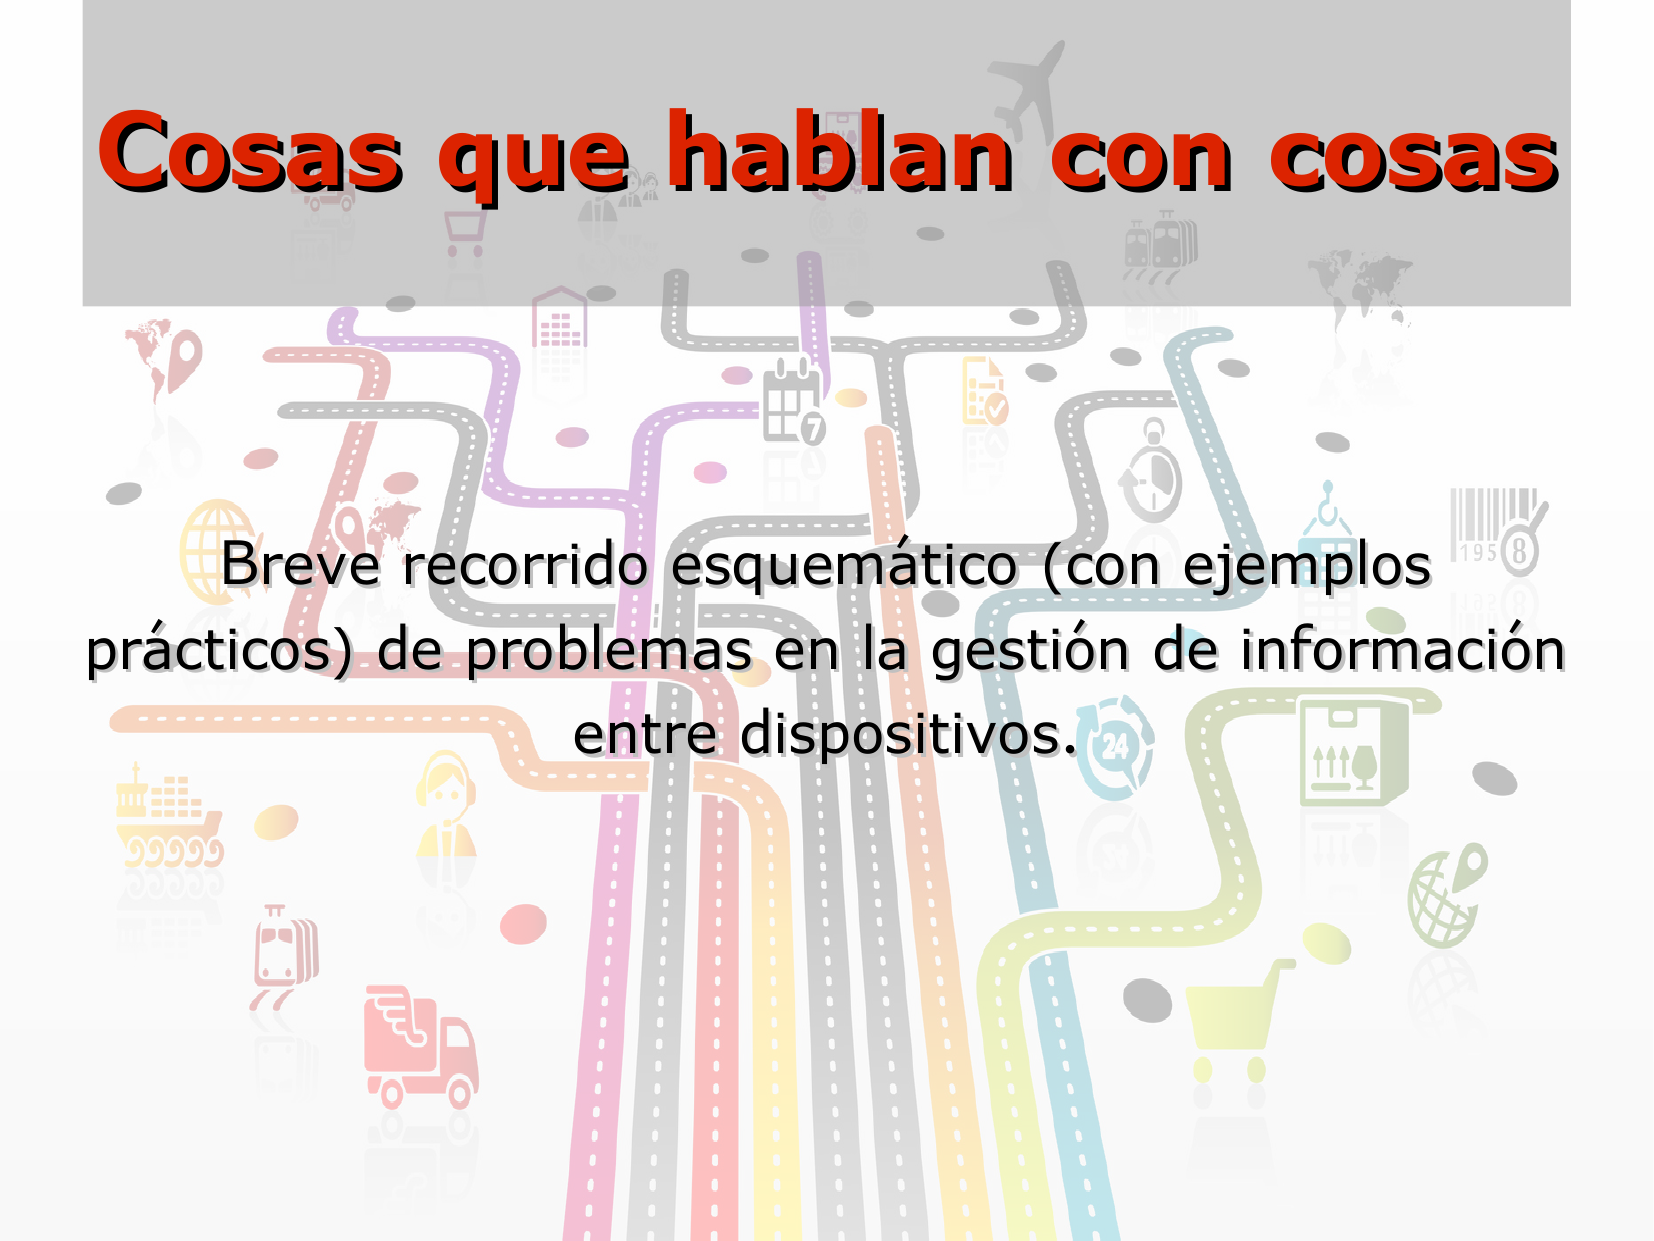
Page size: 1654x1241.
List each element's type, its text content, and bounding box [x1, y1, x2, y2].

subtitle Breve recorrido esquemático (con ejemplos prácticos) de problemas en la gestión de información entre dispositivos. [82, 290, 1571, 1010]
picture [0, 0, 1654, 1241]
title Cosas que hablan con cosas [82, 49, 1571, 257]
